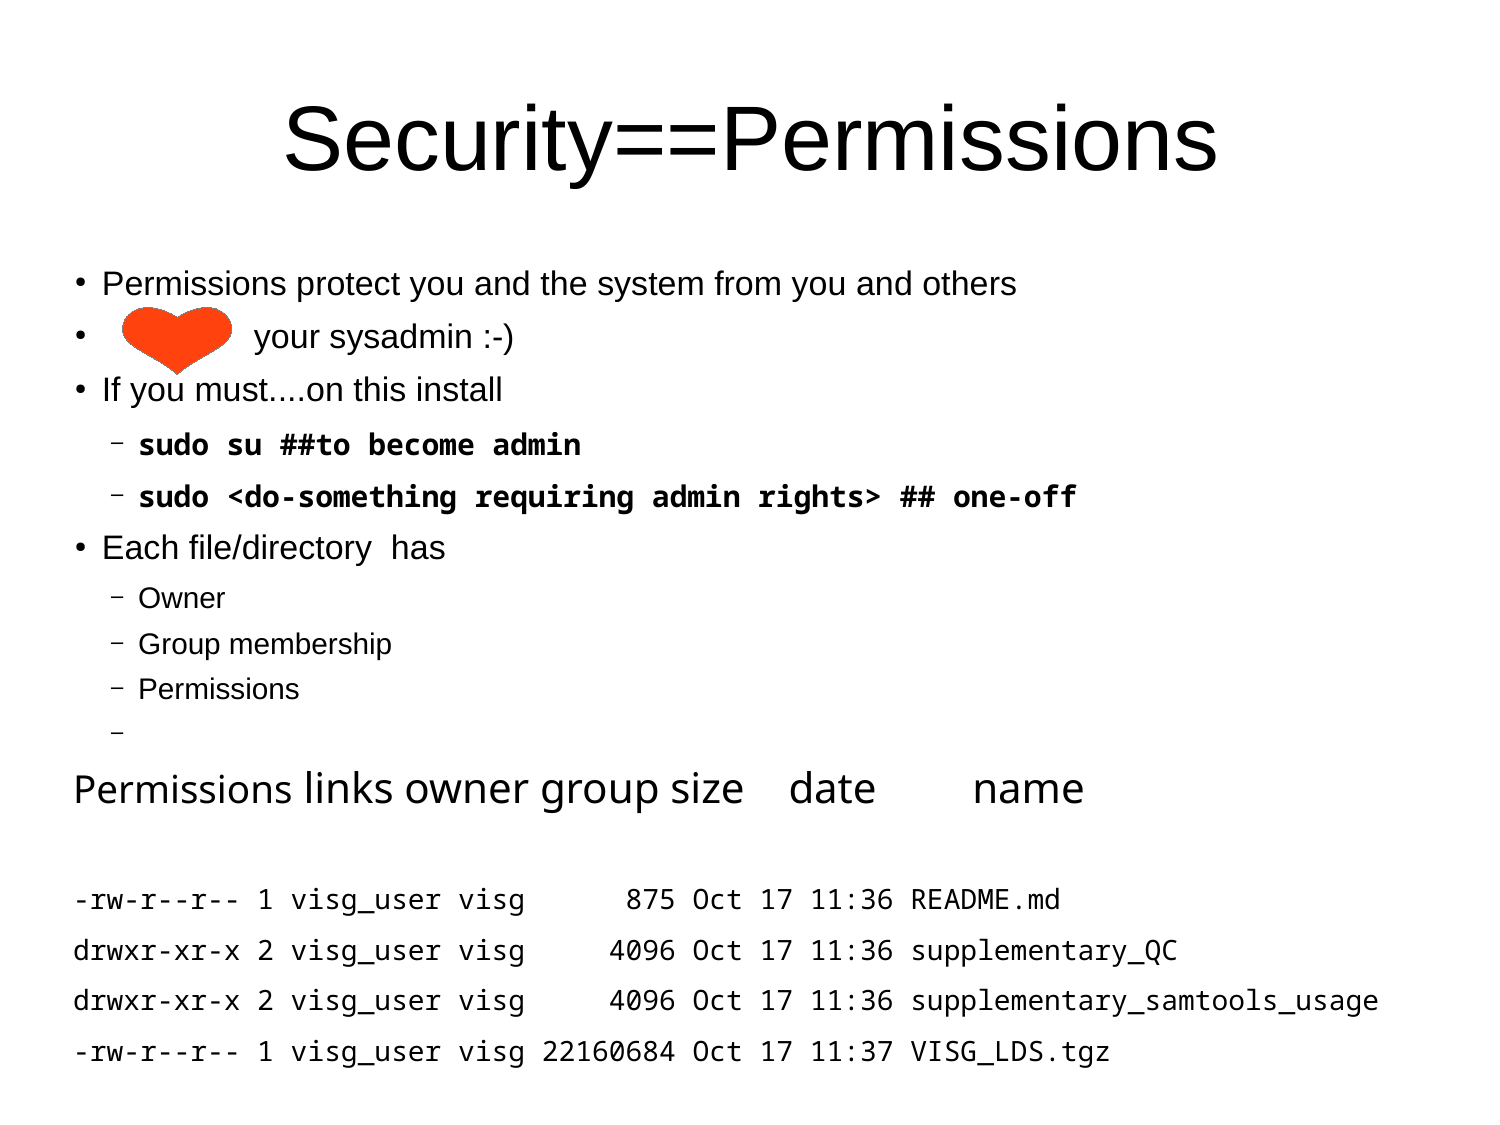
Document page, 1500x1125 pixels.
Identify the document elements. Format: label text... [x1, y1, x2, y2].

title Security==Permissions [75, 44, 1429, 233]
text_box [122, 307, 232, 375]
list Permissions links owner group size date name -rw-r--r-- 1 visg_user visg 875 Oct 17 11:36 README.md drwxr-xr-x 2 visg_user visg 4096 Oct 17 11:36 supplementary_QC drwxr-xr-x 2 visg_user visg 4096 Oct 17 11:36 supplementary_samtools_usage -rw-r--r-- 1 visg_user visg 22160684 Oct 17 11:37 VISG_LDS.tgz [73, 759, 1456, 1071]
list Permissions protect you and the system from you and others your sysadmin :-) If you must....on this install sudo su ##to become admin sudo <do-something requiring admin rights> ## one-off Each file/directory has Owner Group membership Permissions [65, 219, 1357, 706]
